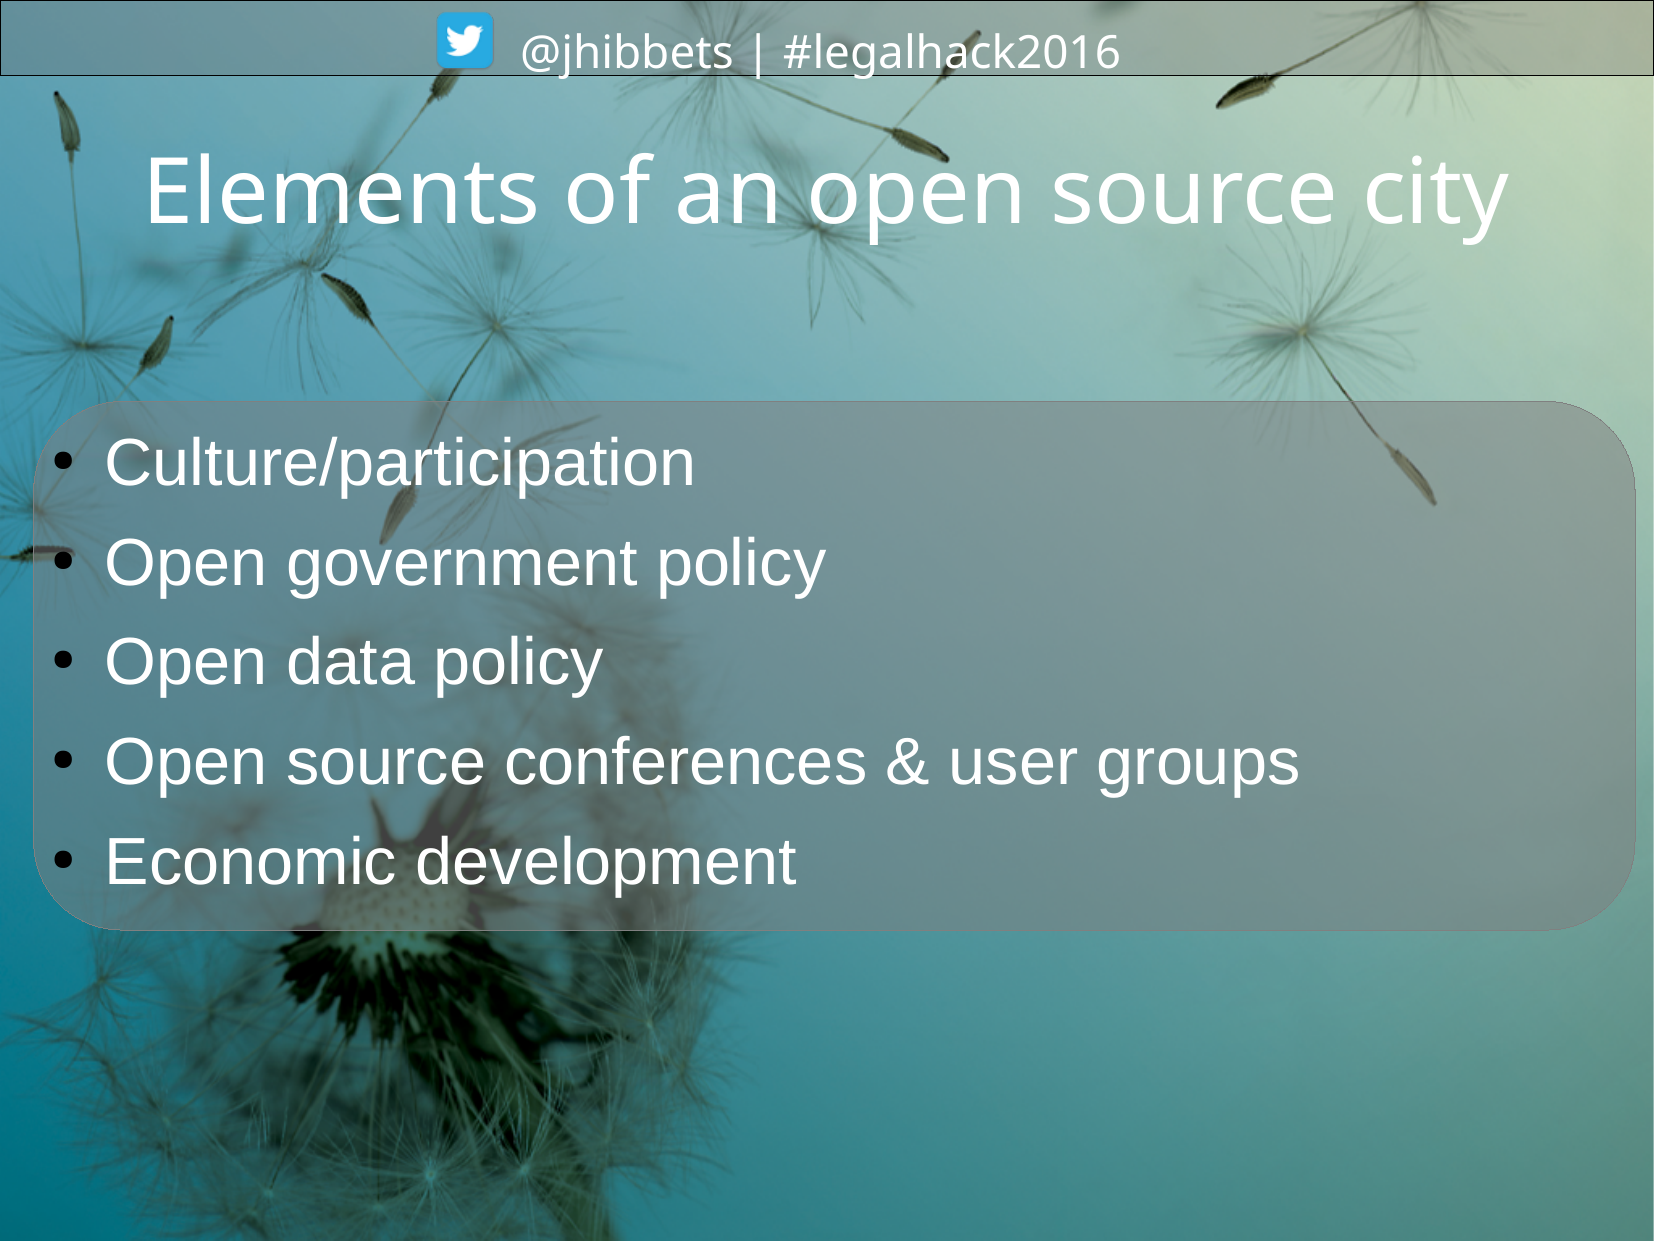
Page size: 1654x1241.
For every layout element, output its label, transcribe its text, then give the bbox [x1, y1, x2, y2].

text_box [62, 401, 1636, 931]
picture [435, 11, 496, 72]
list Culture/participation Open government policy Open data policy Open source conferences & user groups Economic development [33, 425, 1522, 909]
title Elements of an open source city [82, 84, 1571, 292]
picture [0, 76, 1654, 1241]
